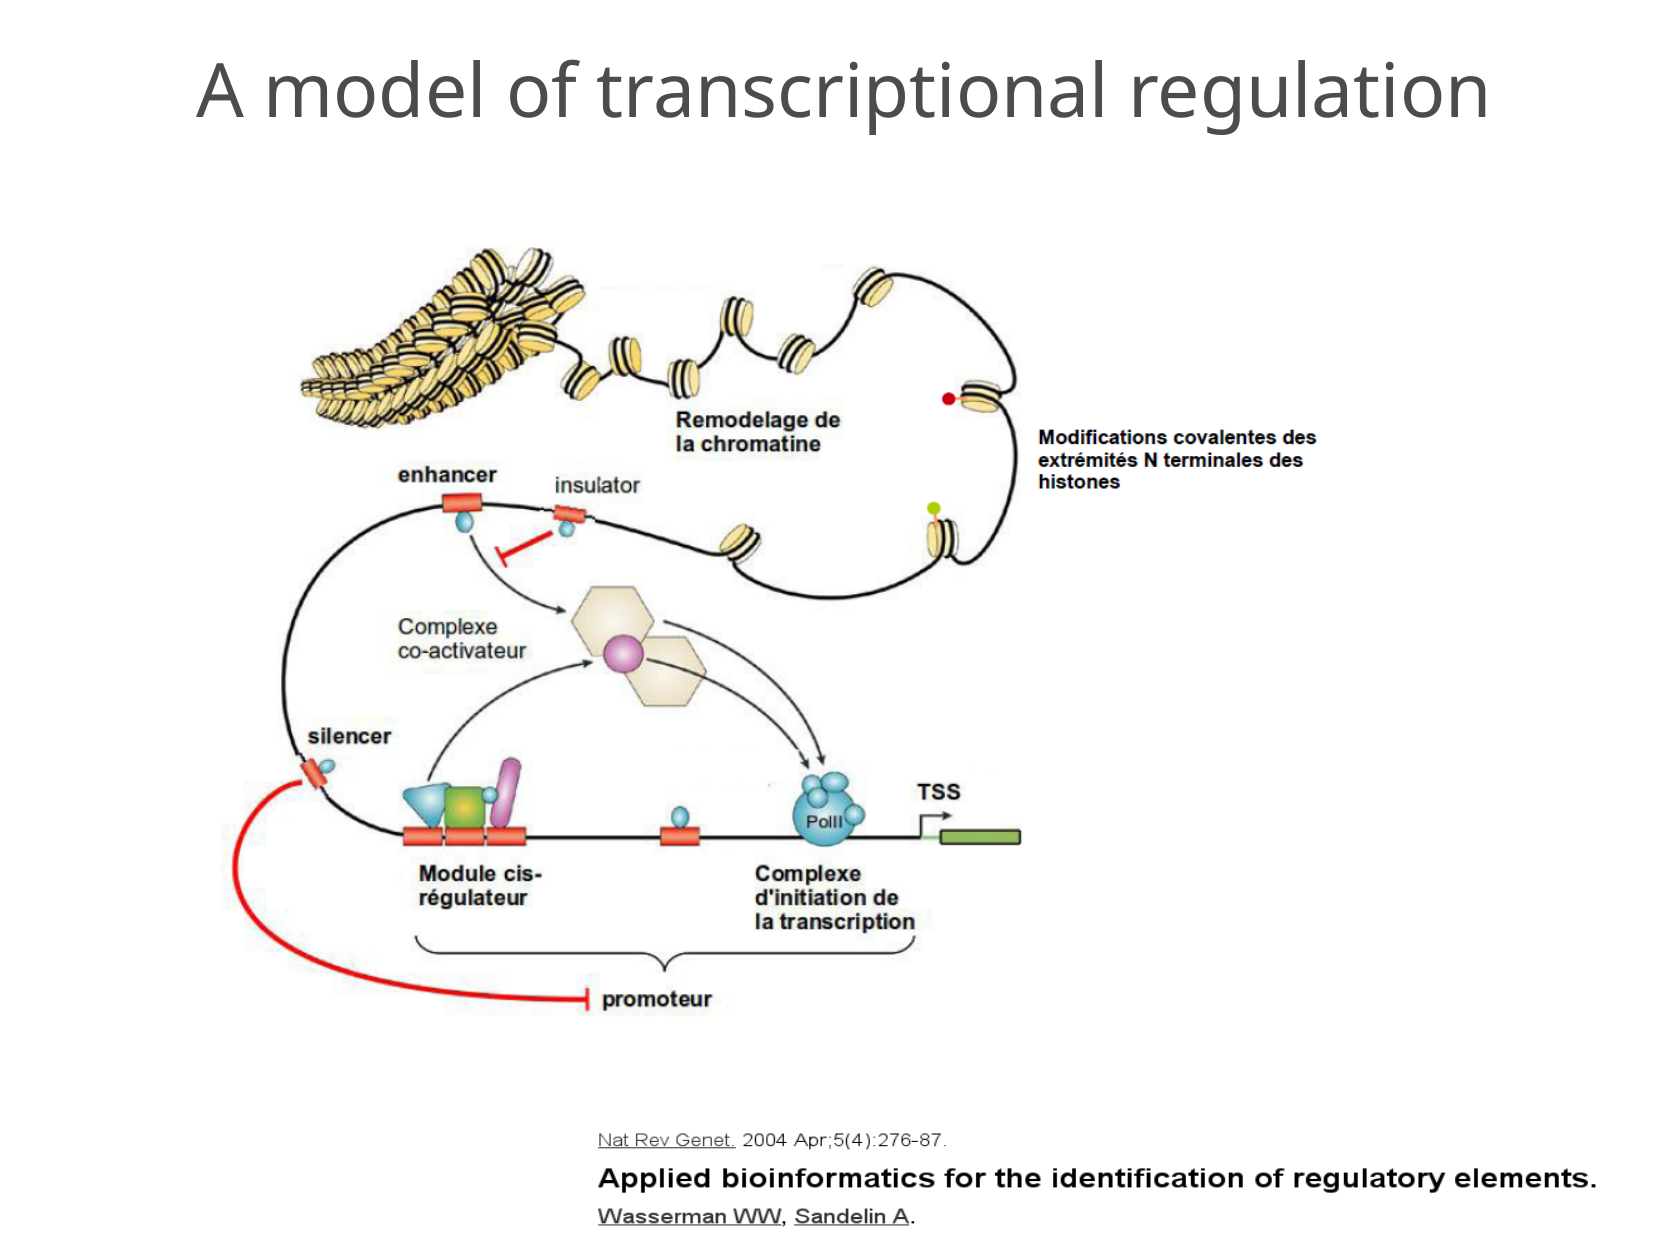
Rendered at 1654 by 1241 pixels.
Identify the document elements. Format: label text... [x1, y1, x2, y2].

picture [10, 168, 1375, 1035]
picture [578, 1124, 1636, 1235]
title A model of transcriptional regulation [86, 37, 1576, 139]
